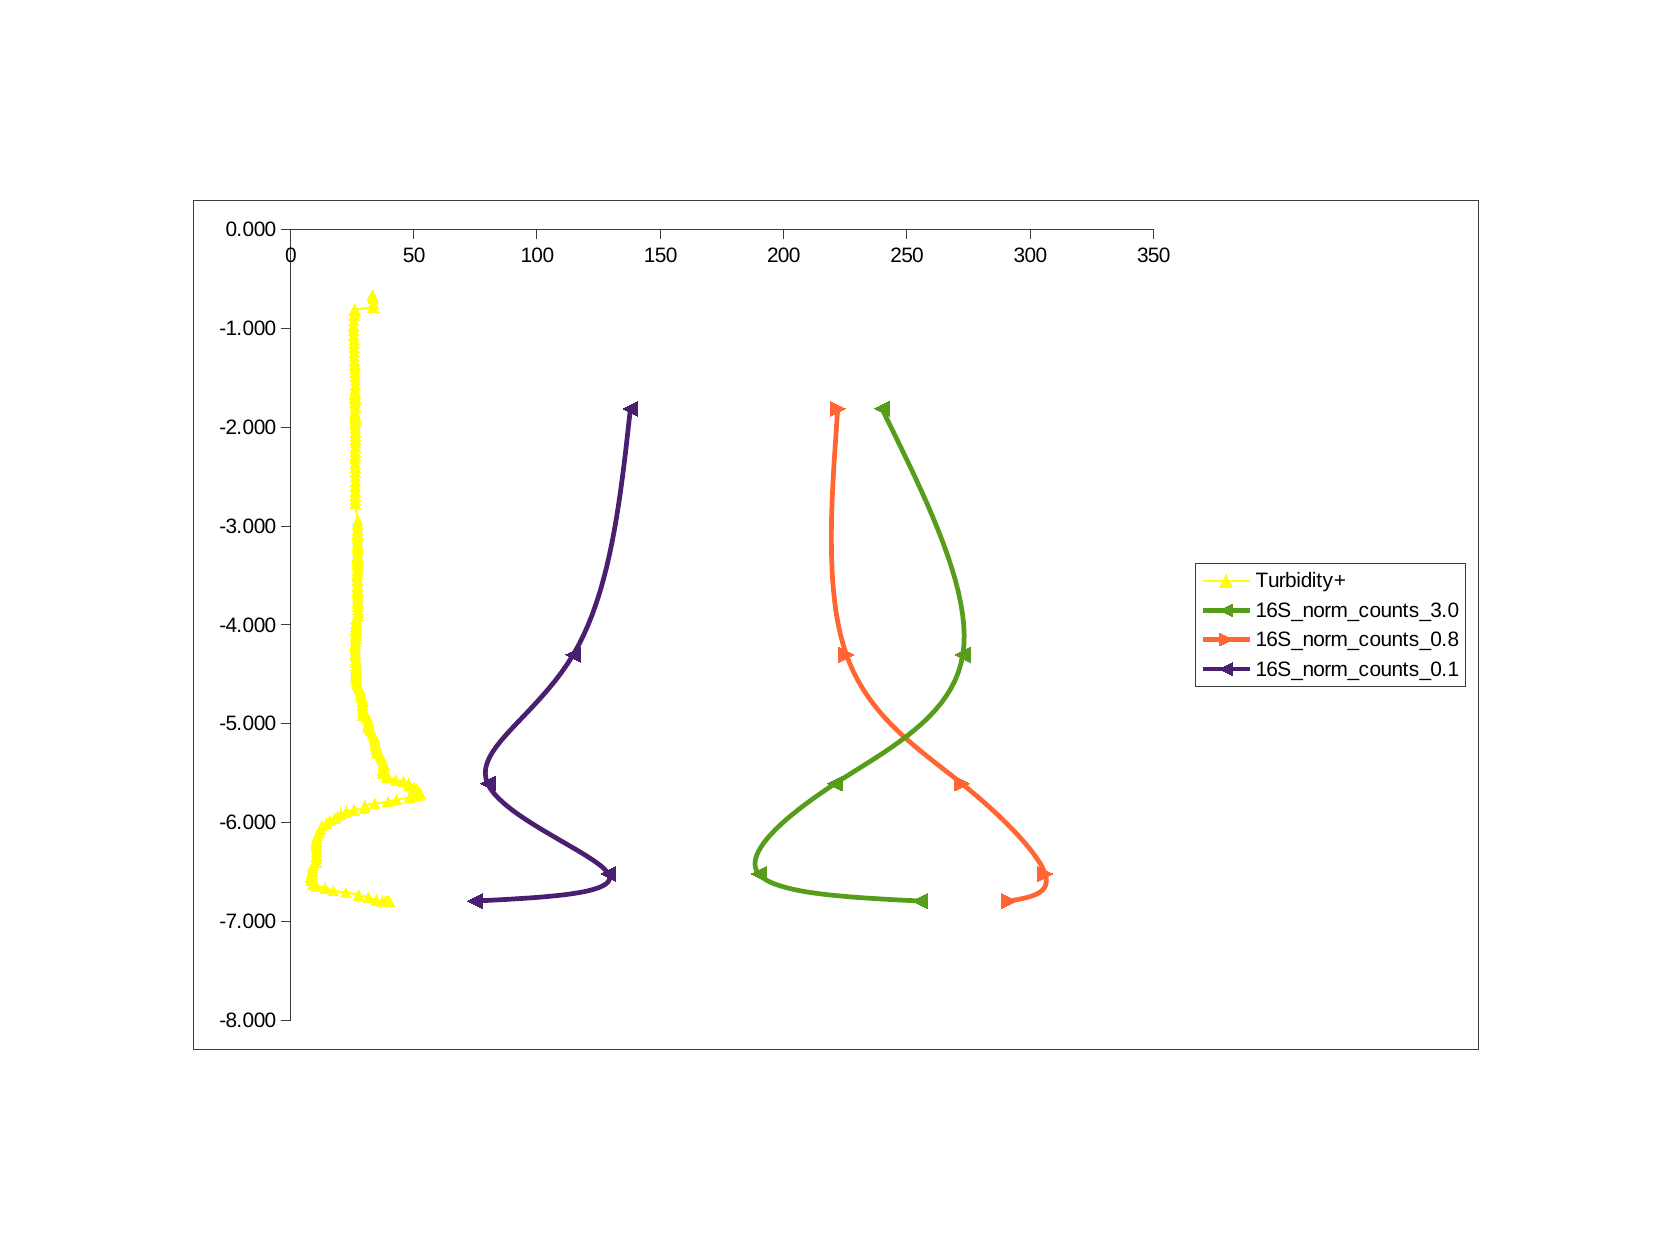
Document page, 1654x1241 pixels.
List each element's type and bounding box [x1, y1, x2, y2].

chart [193, 200, 1479, 1050]
